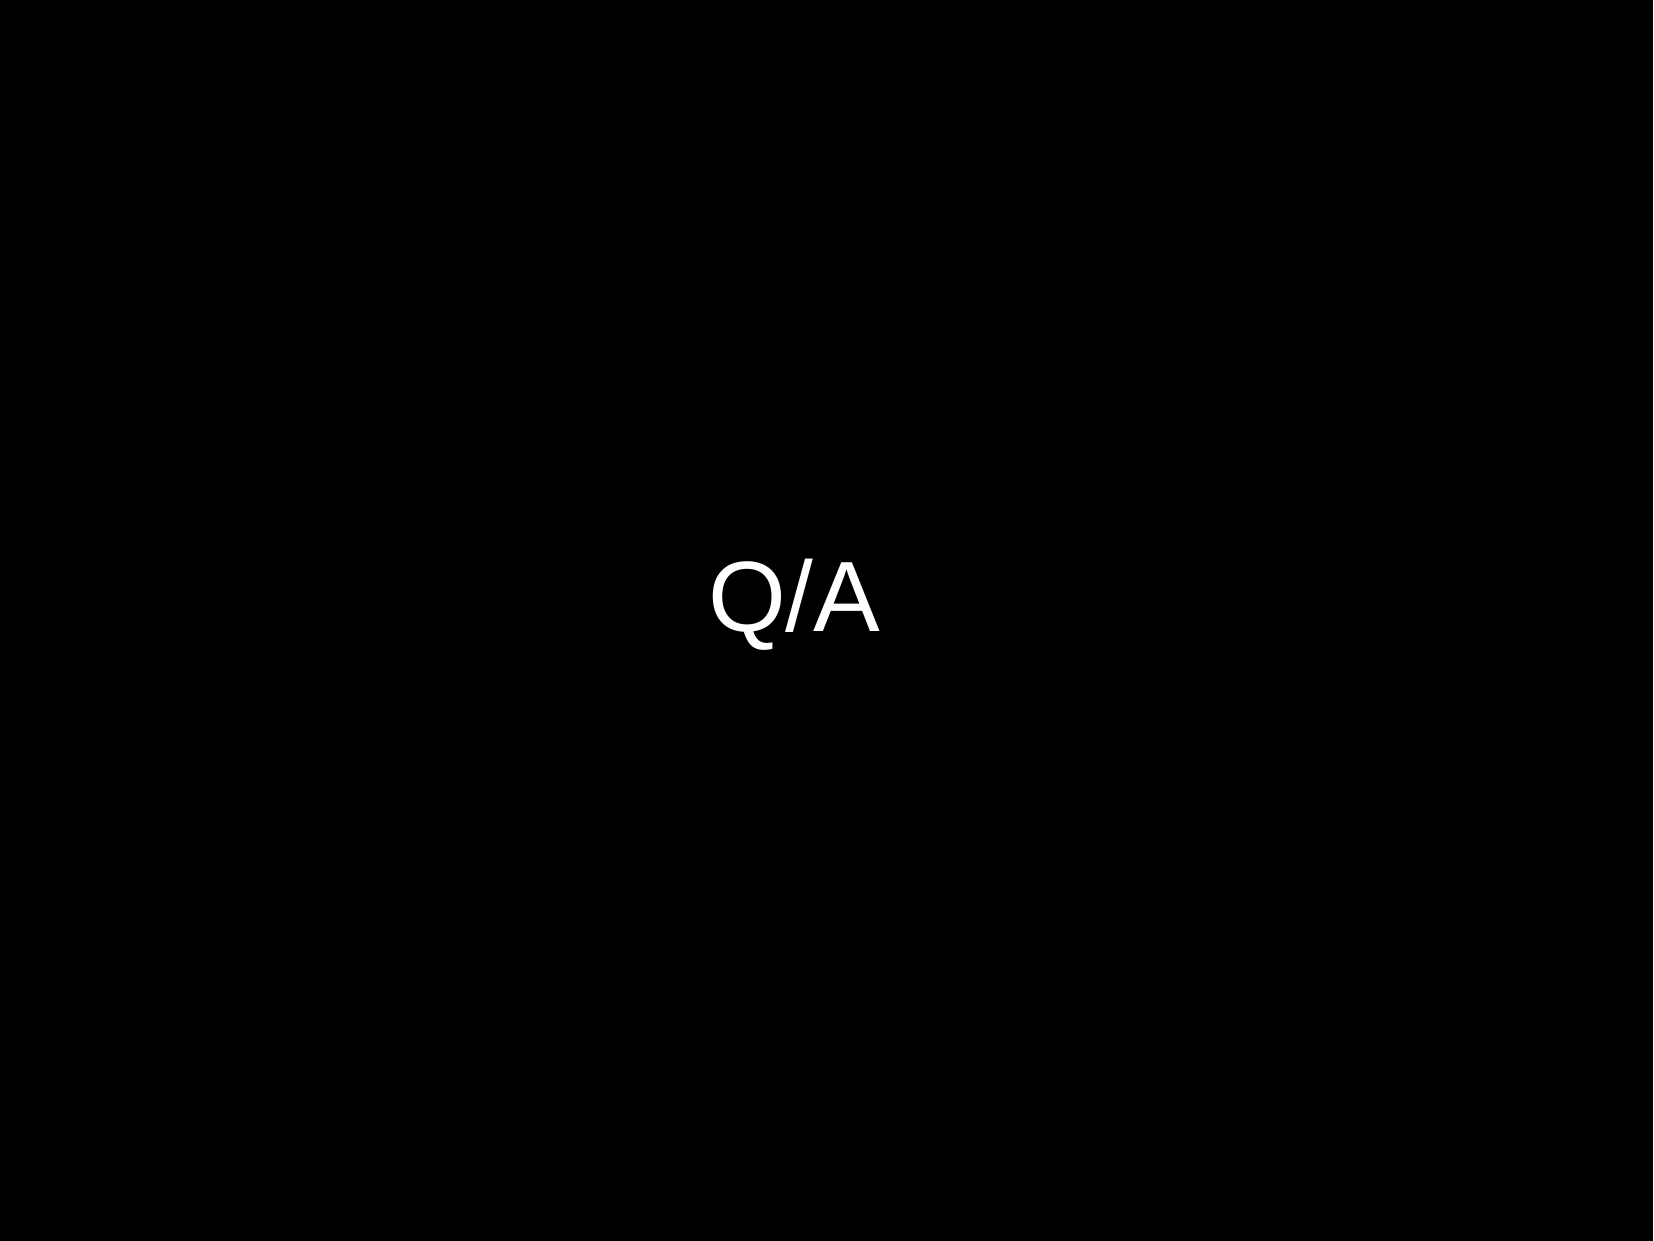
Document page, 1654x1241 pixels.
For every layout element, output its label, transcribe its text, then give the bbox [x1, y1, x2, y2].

text_box Q/A [693, 533, 896, 661]
